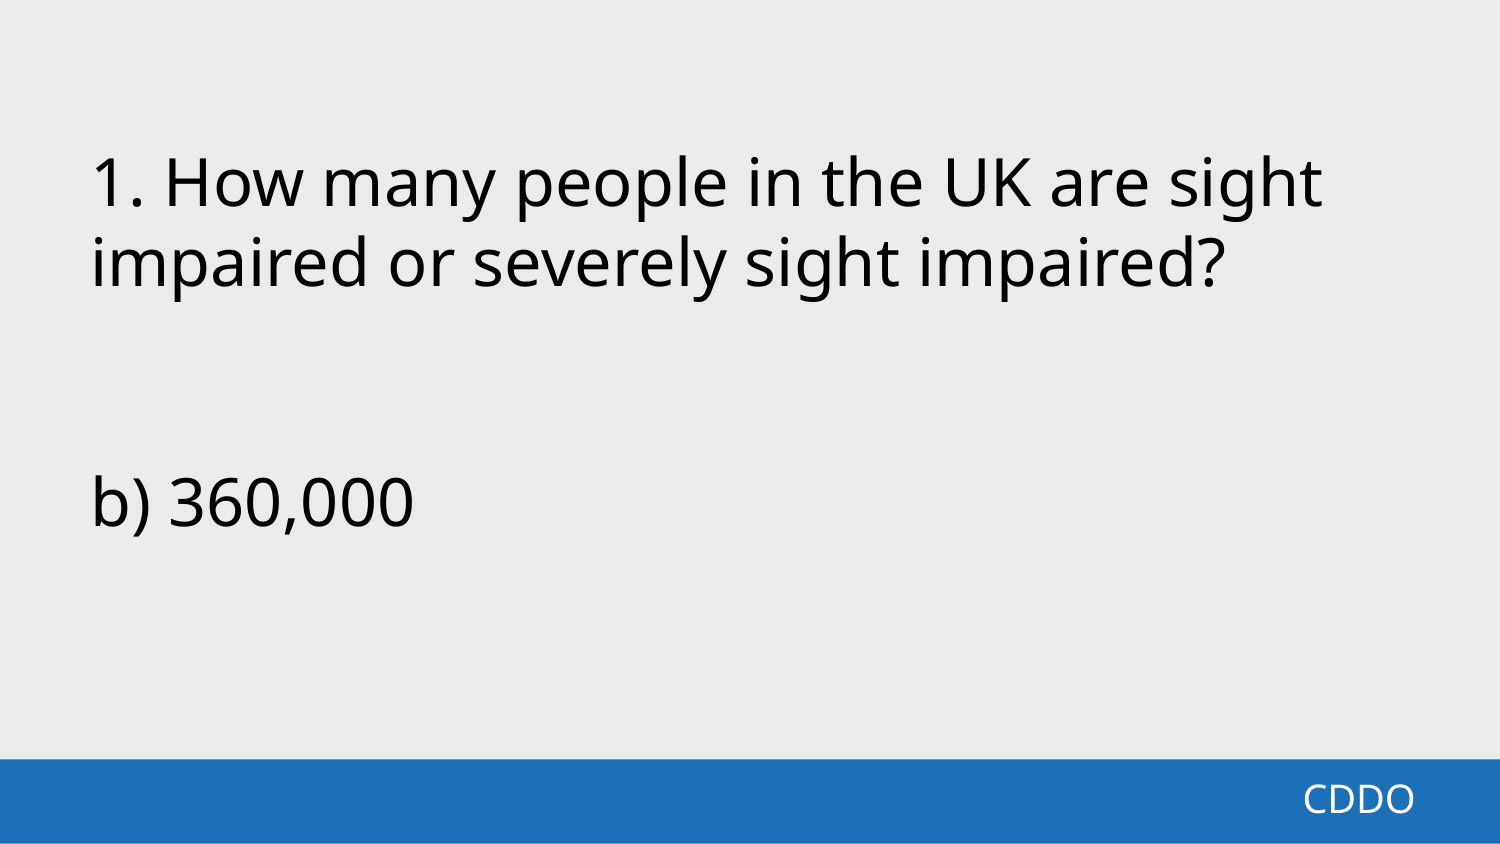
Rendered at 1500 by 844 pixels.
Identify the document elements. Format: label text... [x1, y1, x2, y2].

text_box 1. How many people in the UK are sight impaired or severely sight impaired? b) 360,000 [87, 0, 1416, 760]
